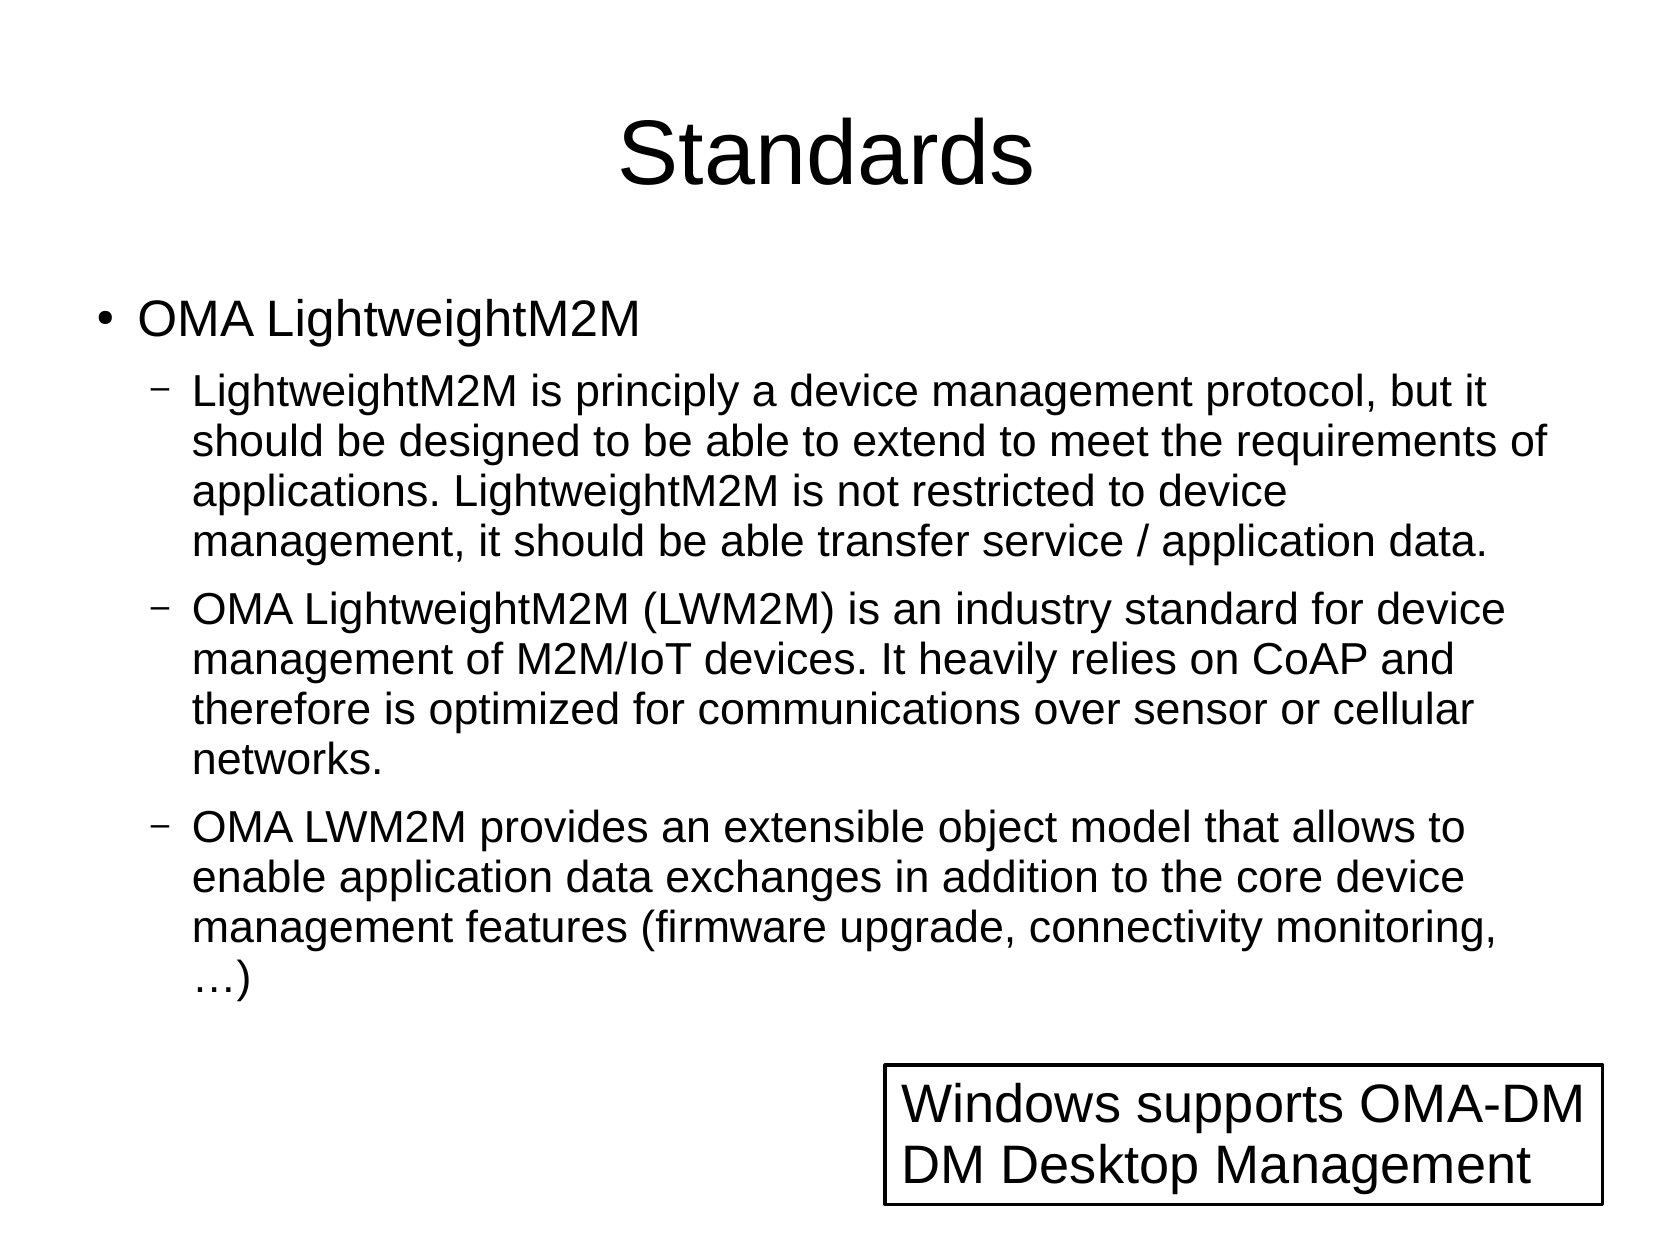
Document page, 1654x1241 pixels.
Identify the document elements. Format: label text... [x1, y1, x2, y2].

list OMA LightweightM2M LightweightM2M is principly a device management protocol, but it should be designed to be able to extend to meet the requirements of applications. LightweightM2M is not restricted to device management, it should be able transfer service / application data. OMA LightweightM2M (LWM2M) is an industry standard for device management of M2M/IoT devices. It heavily relies on CoAP and therefore is optimized for communications over sensor or cellular networks. OMA LWM2M provides an extensible object model that allows to enable application data exchanges in addition to the core device management features (firmware upgrade, connectivity monitoring, …) [82, 290, 1571, 1010]
text_box Windows supports OMA-DM DM Desktop Management [885, 1065, 1603, 1205]
title Standards [82, 49, 1571, 257]
